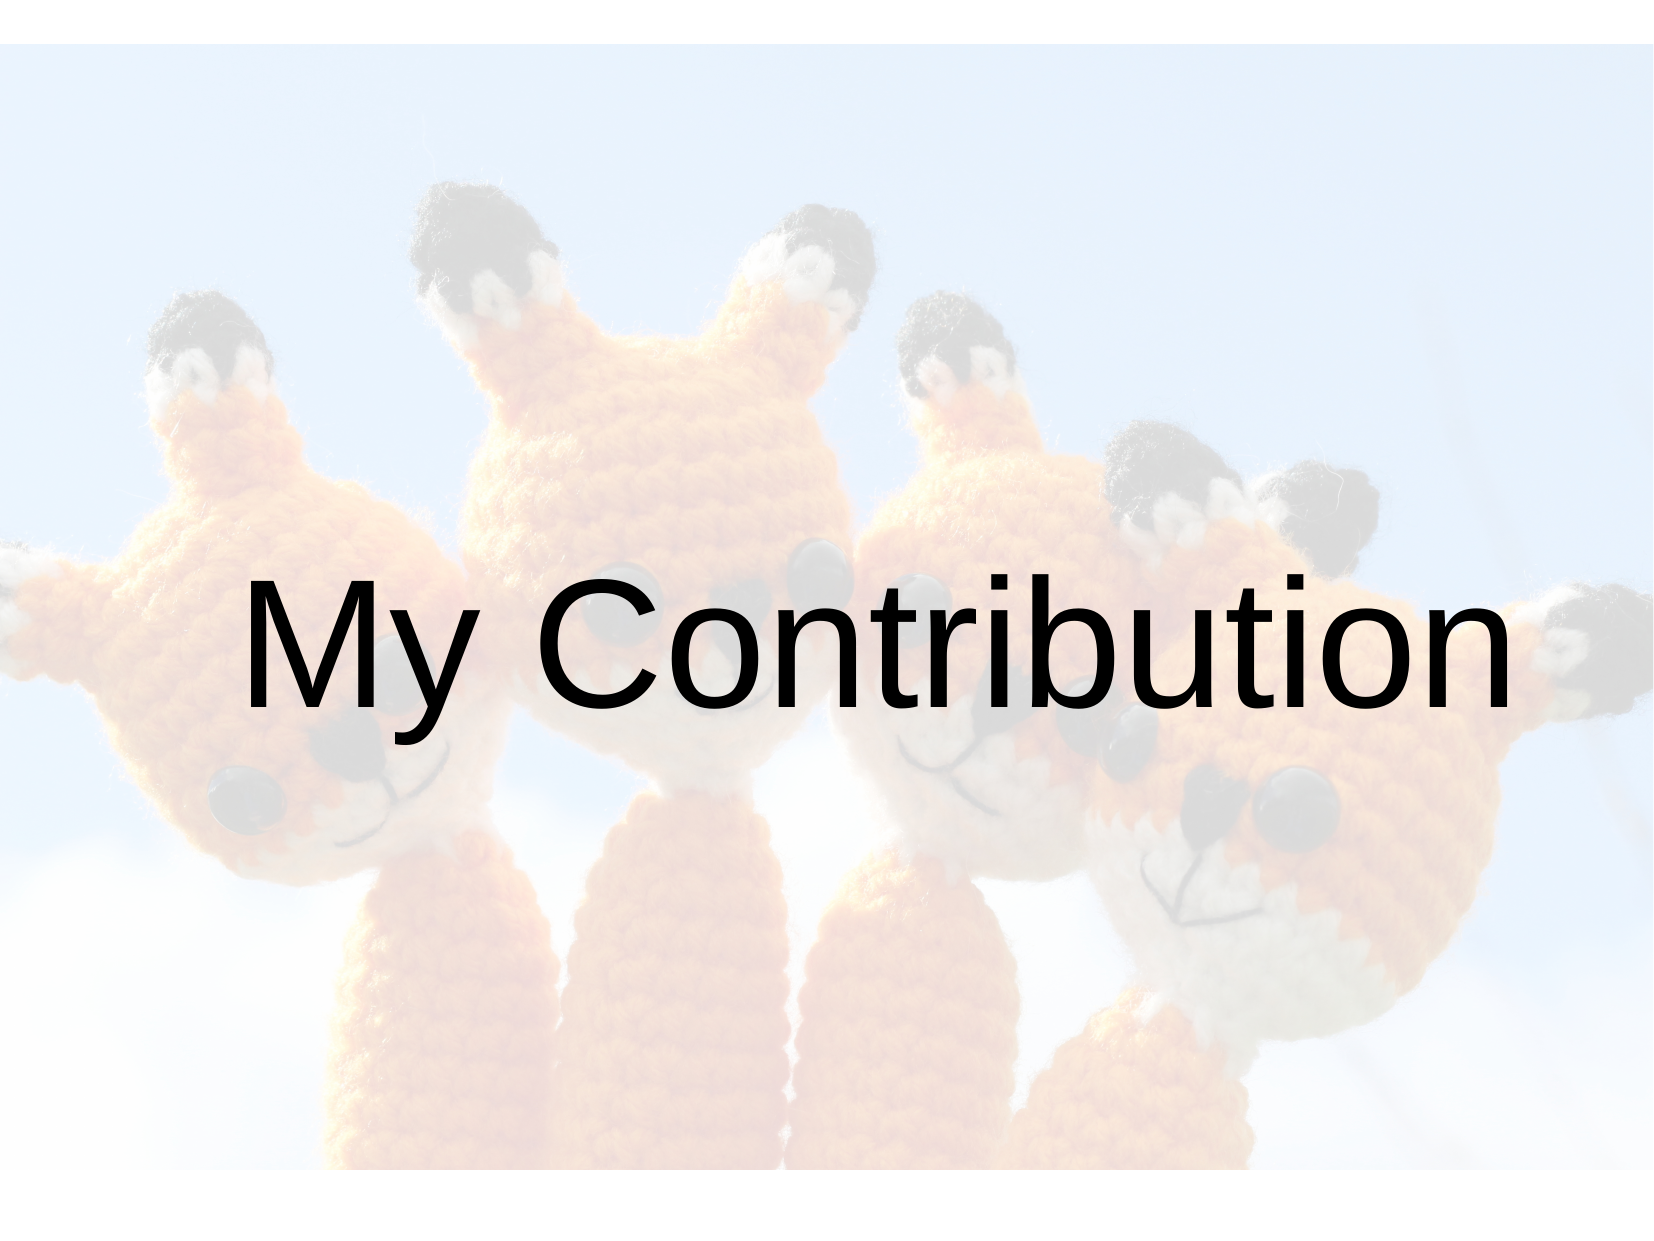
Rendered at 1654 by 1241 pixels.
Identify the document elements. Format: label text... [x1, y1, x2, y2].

title My Contribution [135, 540, 1624, 748]
picture [0, 44, 1654, 1171]
